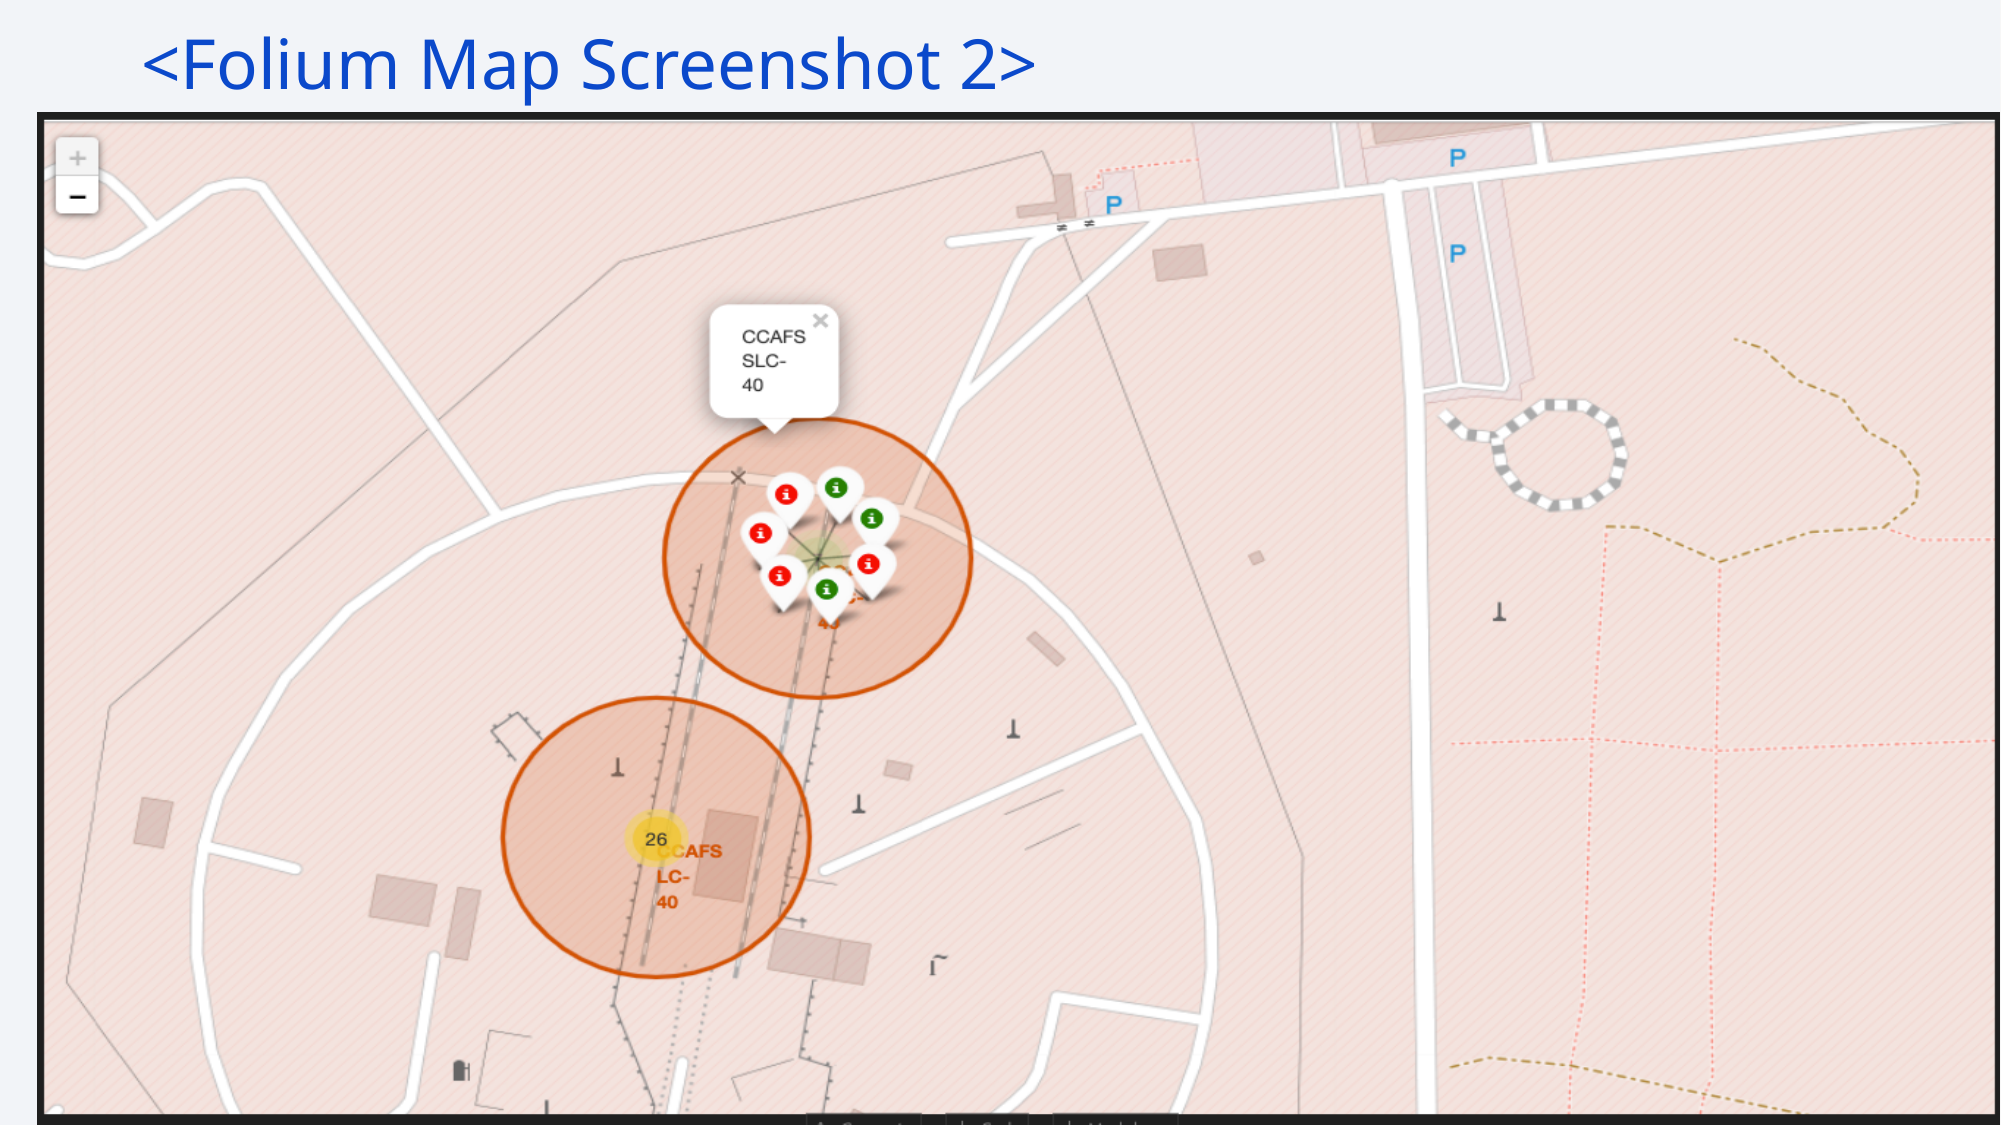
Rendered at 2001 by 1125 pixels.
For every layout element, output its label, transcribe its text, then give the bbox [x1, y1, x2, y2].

text_box <Folium Map Screenshot 2> [126, 22, 1852, 112]
picture [0, 0, 2001, 1125]
